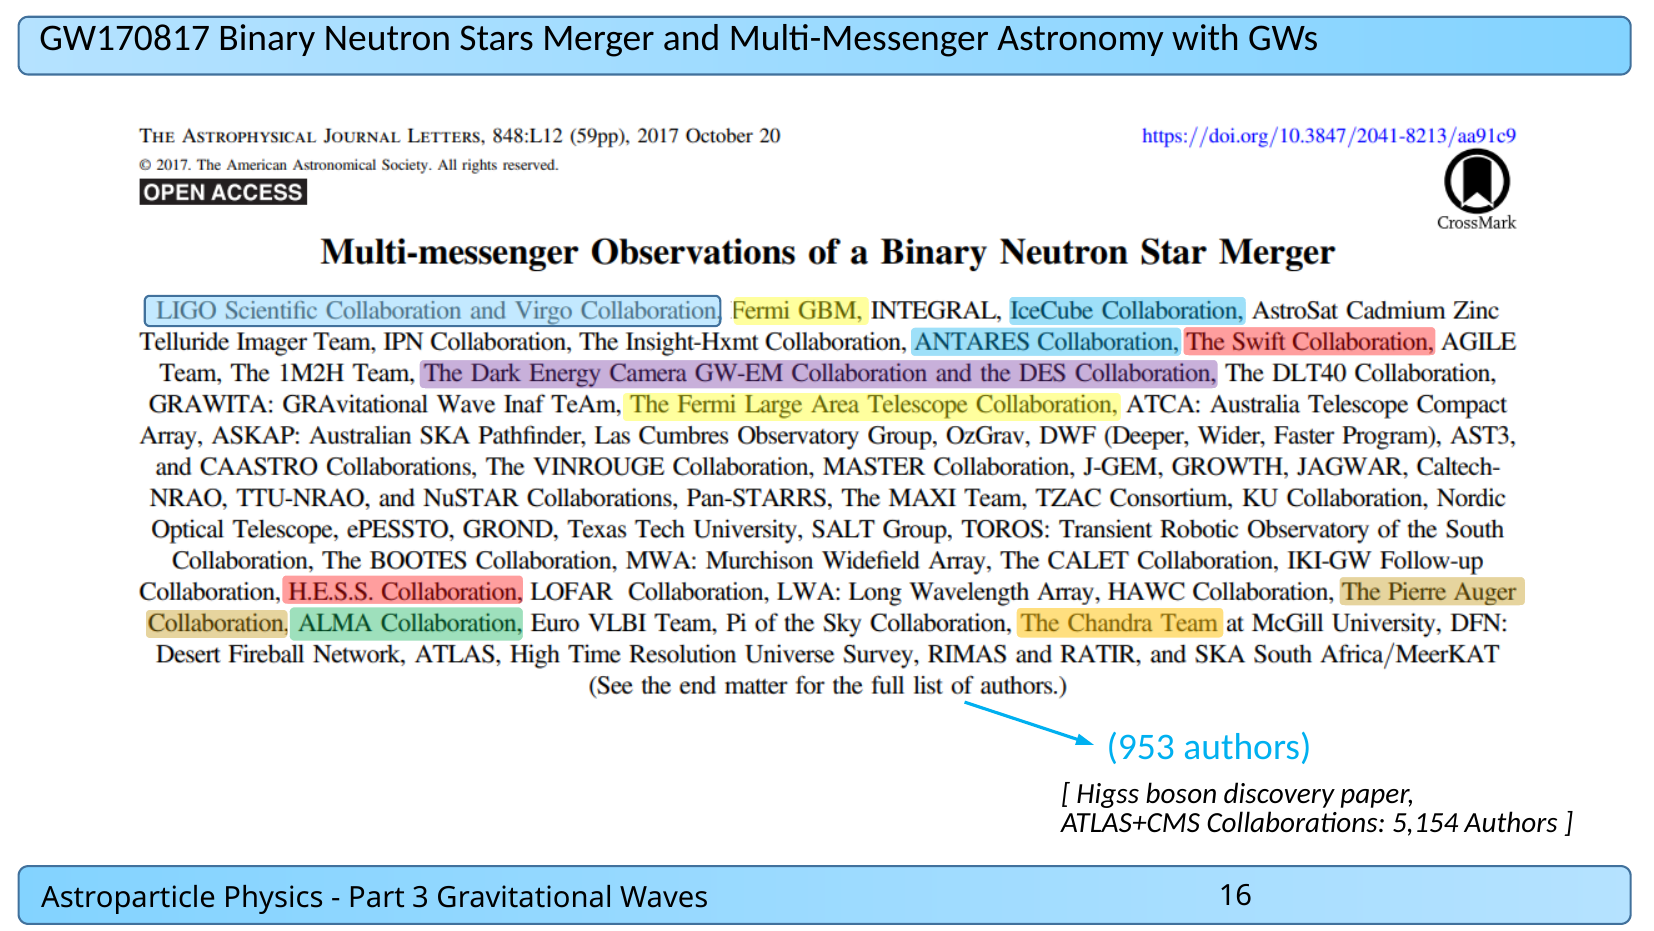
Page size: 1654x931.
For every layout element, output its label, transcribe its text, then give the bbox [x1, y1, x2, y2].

text_box Astroparticle Physics - Part 3 Gravitational Waves [40, 876, 939, 931]
text_box [732, 295, 870, 327]
text_box [621, 391, 1122, 423]
text_box [1218, 873, 1604, 931]
picture [105, 98, 1561, 711]
text_box [281, 574, 525, 605]
text_box [1015, 606, 1225, 640]
text_box [1338, 576, 1527, 607]
text_box [144, 295, 721, 327]
text_box GW170817 Binary Neutron Stars Merger and Multi-Messenger Astronomy with GWs [24, 15, 1628, 77]
text_box [418, 358, 1219, 390]
text_box [909, 295, 1437, 357]
text_box [144, 606, 524, 642]
text_box [ Higss boson discovery paper, ATLAS+CMS Collaborations: 5,154 Authors ] [1046, 773, 1600, 894]
text_box (953 authors) [1091, 723, 1392, 773]
